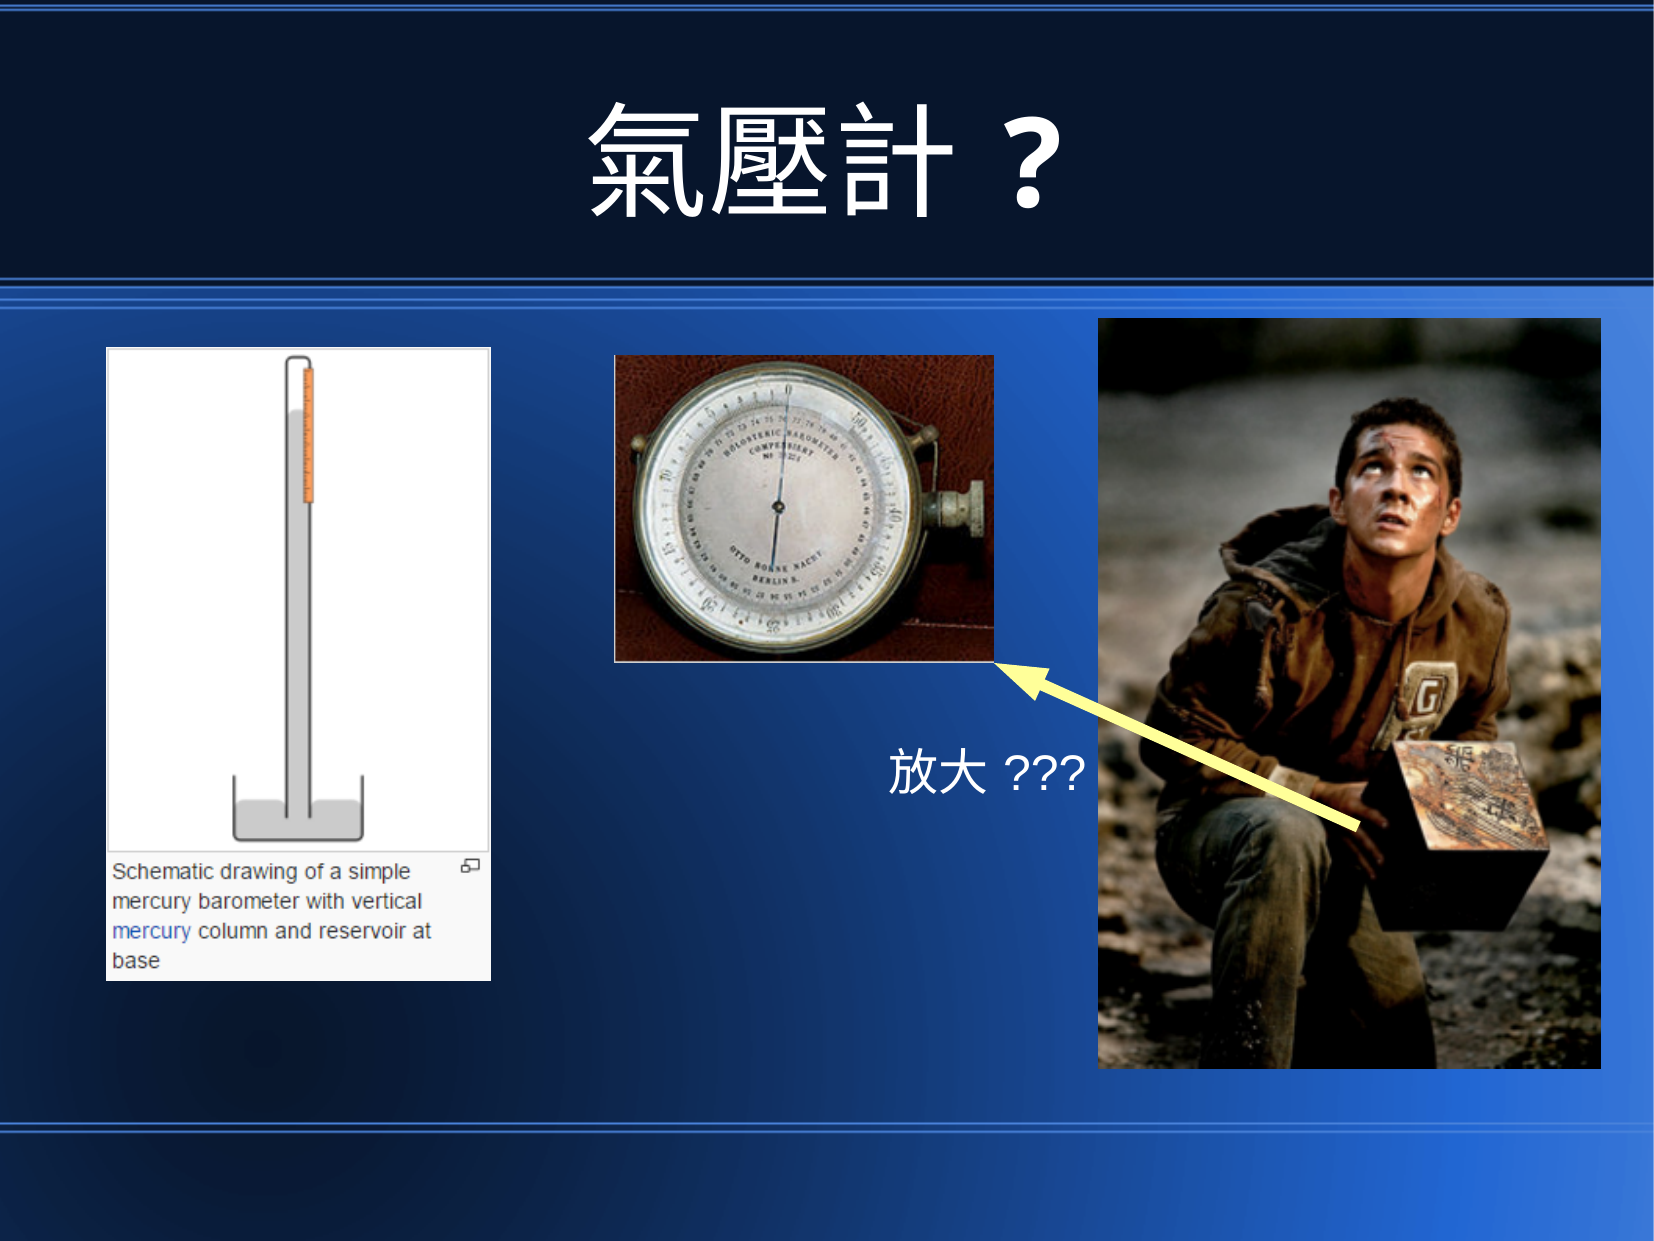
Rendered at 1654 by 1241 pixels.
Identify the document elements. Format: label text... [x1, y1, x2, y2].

picture [0, 0, 1654, 1241]
text_box 放大??? [874, 725, 1100, 804]
title 氣壓計? [82, 49, 1571, 257]
